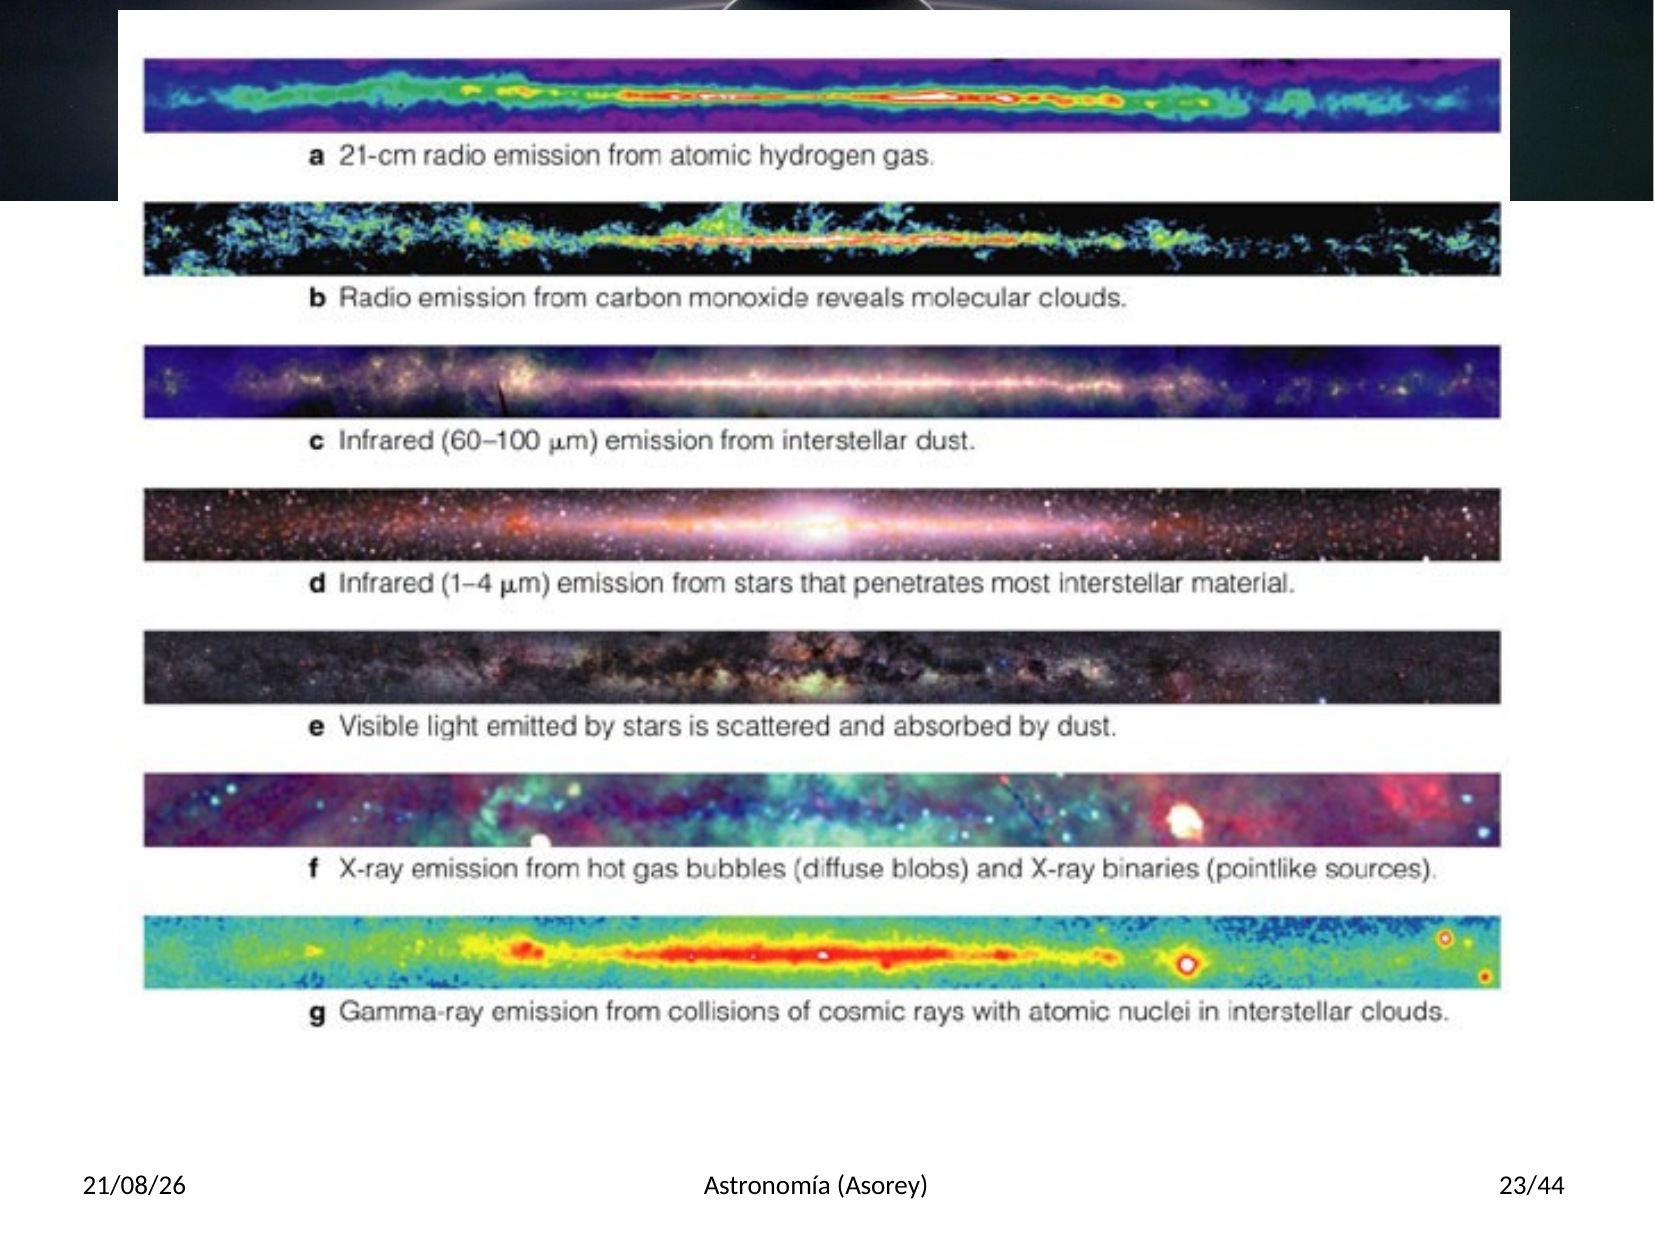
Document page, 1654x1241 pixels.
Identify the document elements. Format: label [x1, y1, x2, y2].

picture [0, 0, 1654, 1062]
